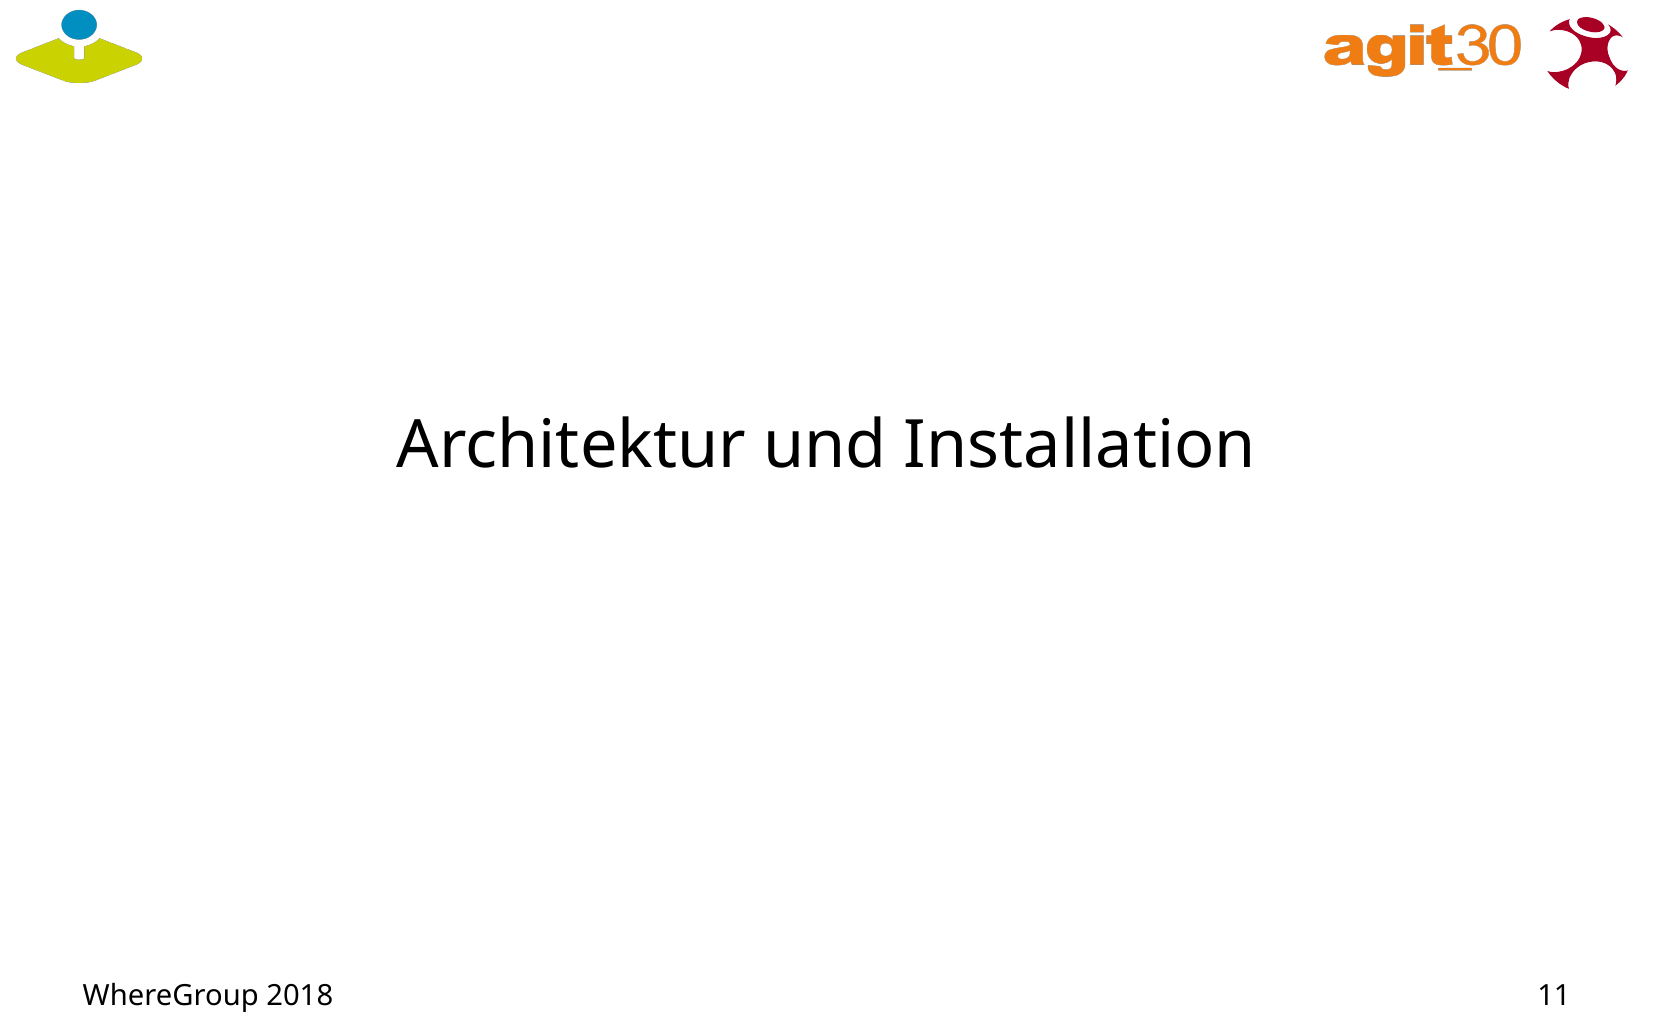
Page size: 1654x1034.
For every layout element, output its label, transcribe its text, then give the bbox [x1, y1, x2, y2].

picture [16, 10, 142, 83]
subtitle Architektur und Installation [82, 41, 1571, 842]
picture [1547, 17, 1628, 89]
picture [1322, 21, 1524, 41]
